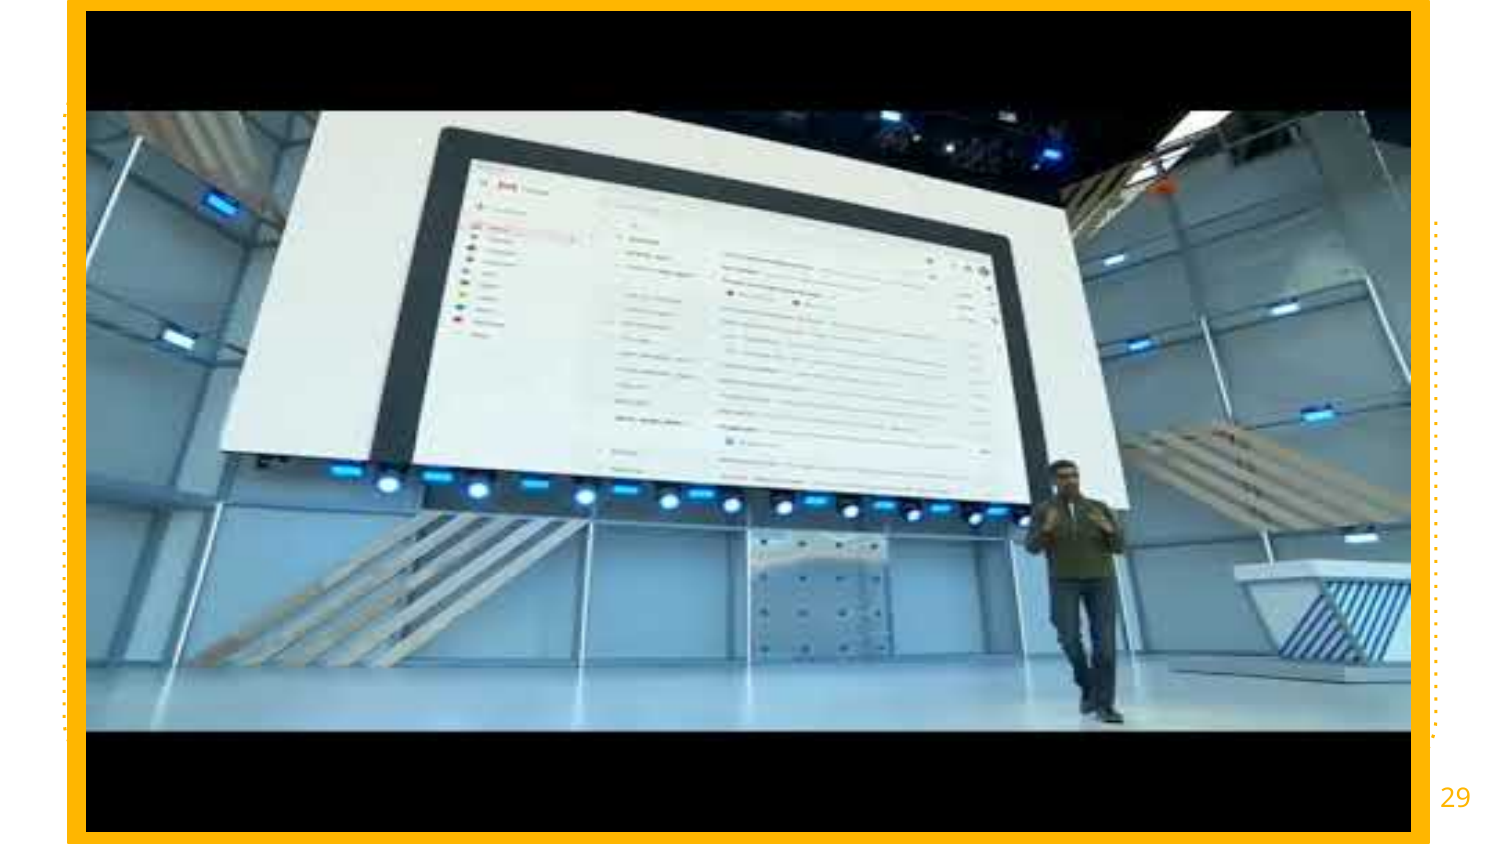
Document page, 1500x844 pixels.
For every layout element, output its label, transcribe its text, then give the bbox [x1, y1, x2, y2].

slide_number <number> [1430, 753, 1500, 844]
picture [85, 11, 1412, 833]
